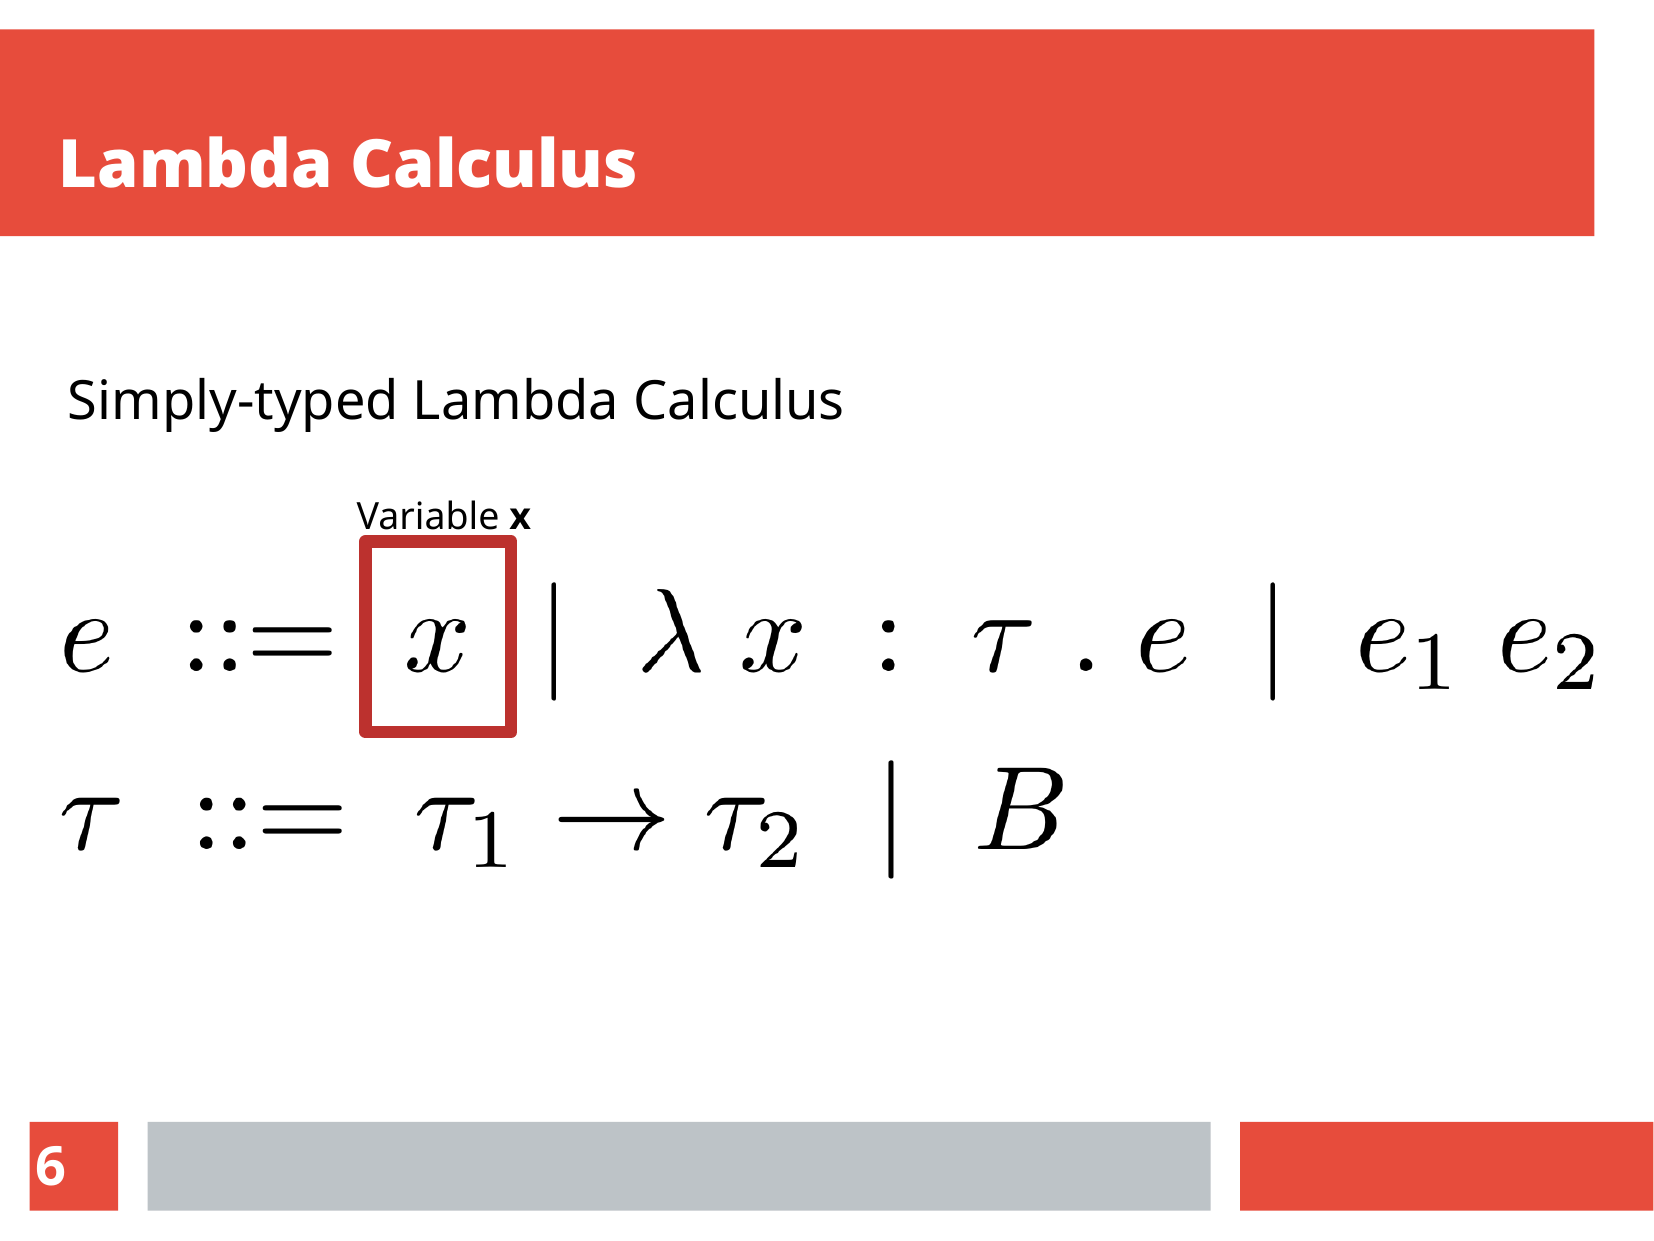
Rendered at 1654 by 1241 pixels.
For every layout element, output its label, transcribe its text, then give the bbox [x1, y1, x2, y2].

picture [372, 548, 505, 726]
text_box Simply-typed Lambda Calculus [53, 354, 923, 433]
picture [0, 522, 1654, 939]
text_box Variable x [341, 481, 560, 541]
text_box 6 [20, 1119, 254, 1210]
title Lambda Calculus [59, 58, 1595, 207]
